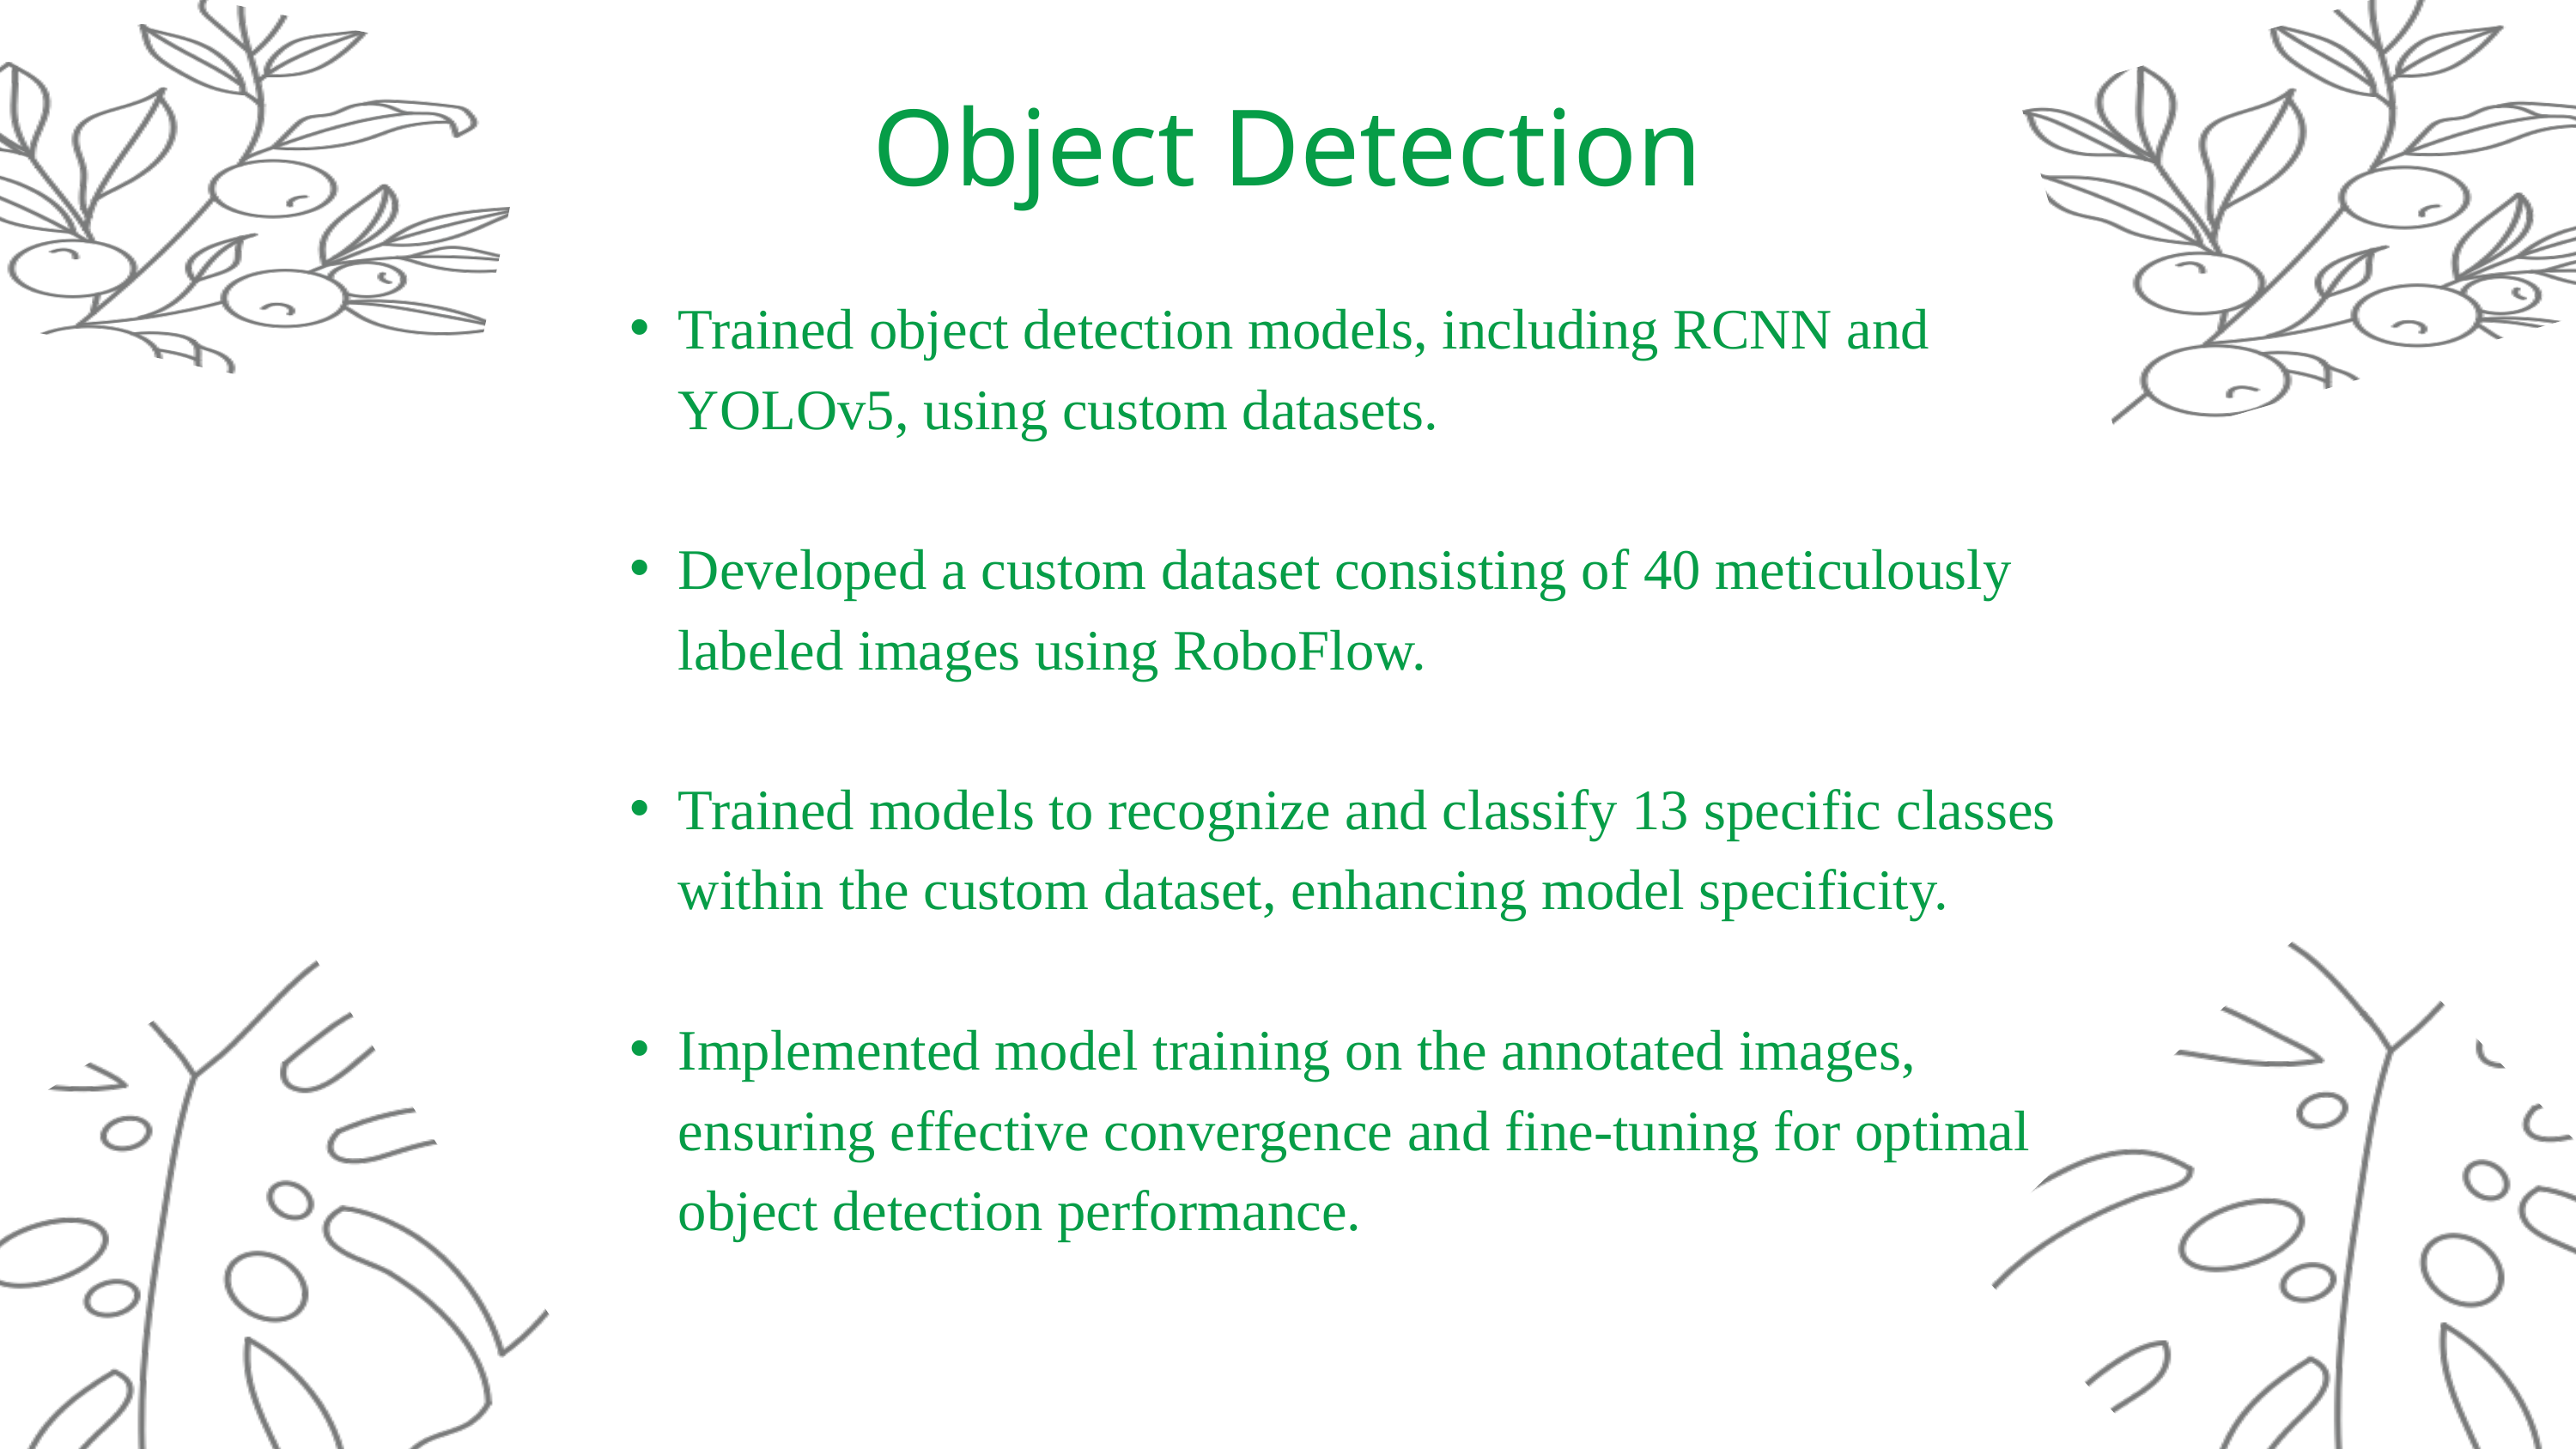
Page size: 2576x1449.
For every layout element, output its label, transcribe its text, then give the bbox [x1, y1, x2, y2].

text_box [1964, 895, 2576, 1449]
text_box [0, 927, 581, 1449]
text_box Trained object detection models, including RCNN and YOLOv5, using custom datasets. Developed a custom dataset consisting of 40 meticulously labeled images using RoboFlow. Trained models to recognize and classify 13 specific classes within the custom dataset, enhancing model specificity. Implemented model training on the annotated images, ensuring effective convergence and fine-tuning for optimal object detection performance. [580, 280, 2067, 1242]
text_box [0, 0, 539, 423]
text_box Object Detection [692, 58, 1884, 208]
text_box [2020, 0, 2576, 449]
